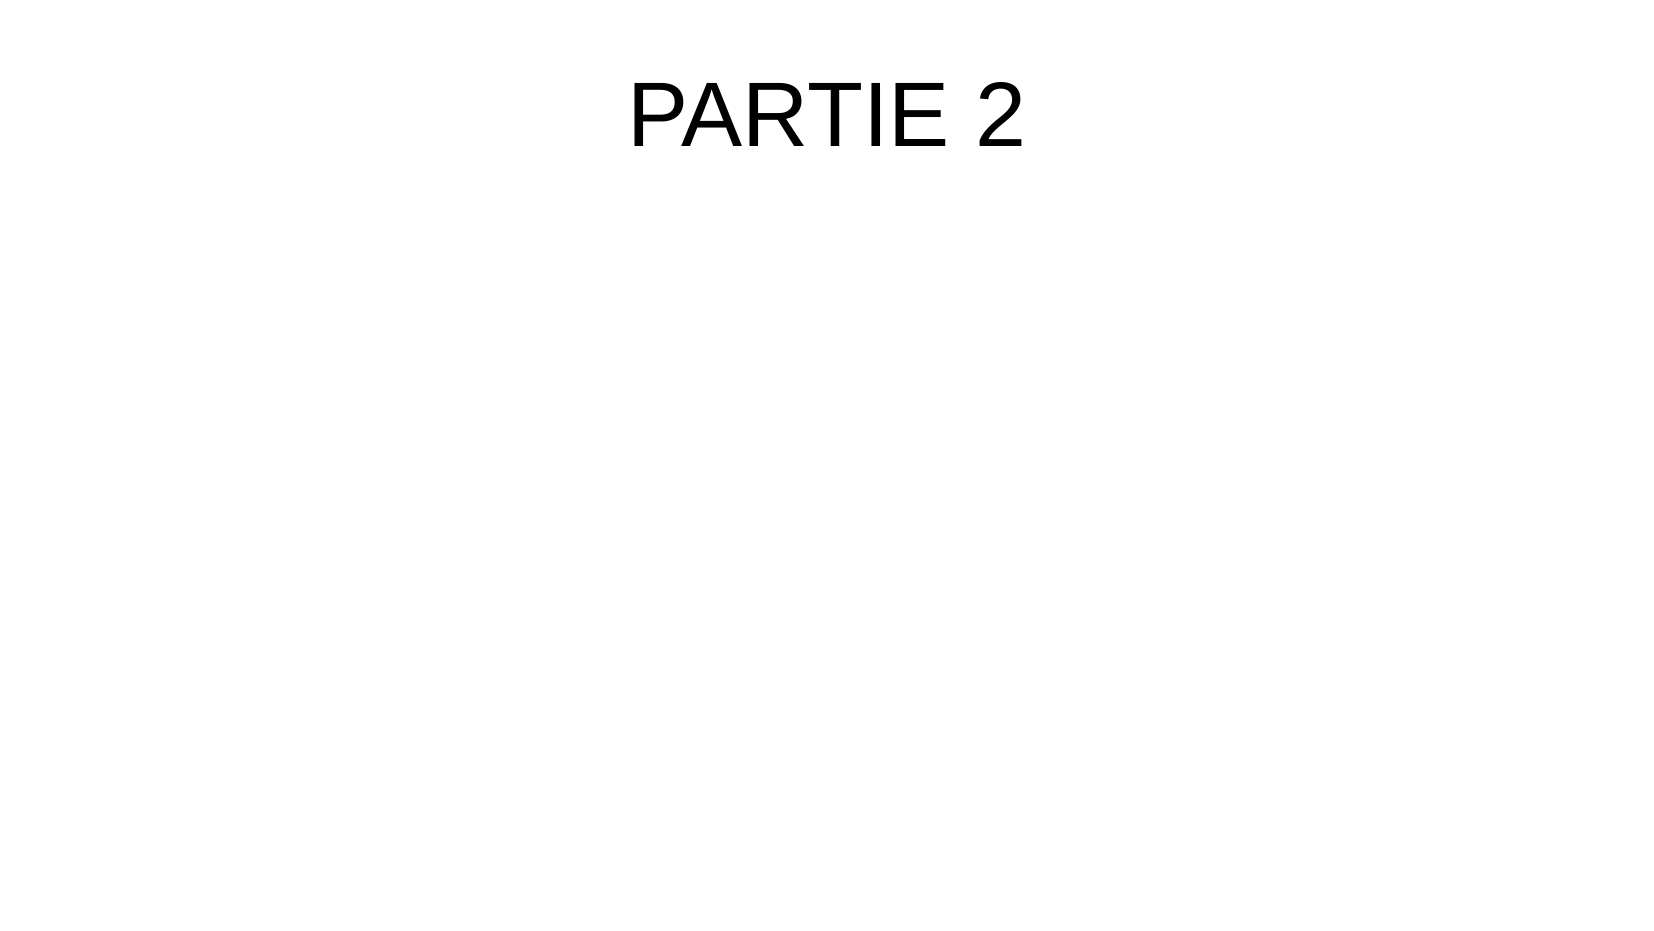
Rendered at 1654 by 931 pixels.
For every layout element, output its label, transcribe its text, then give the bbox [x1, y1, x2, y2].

title PARTIE 2 [82, 37, 1571, 193]
